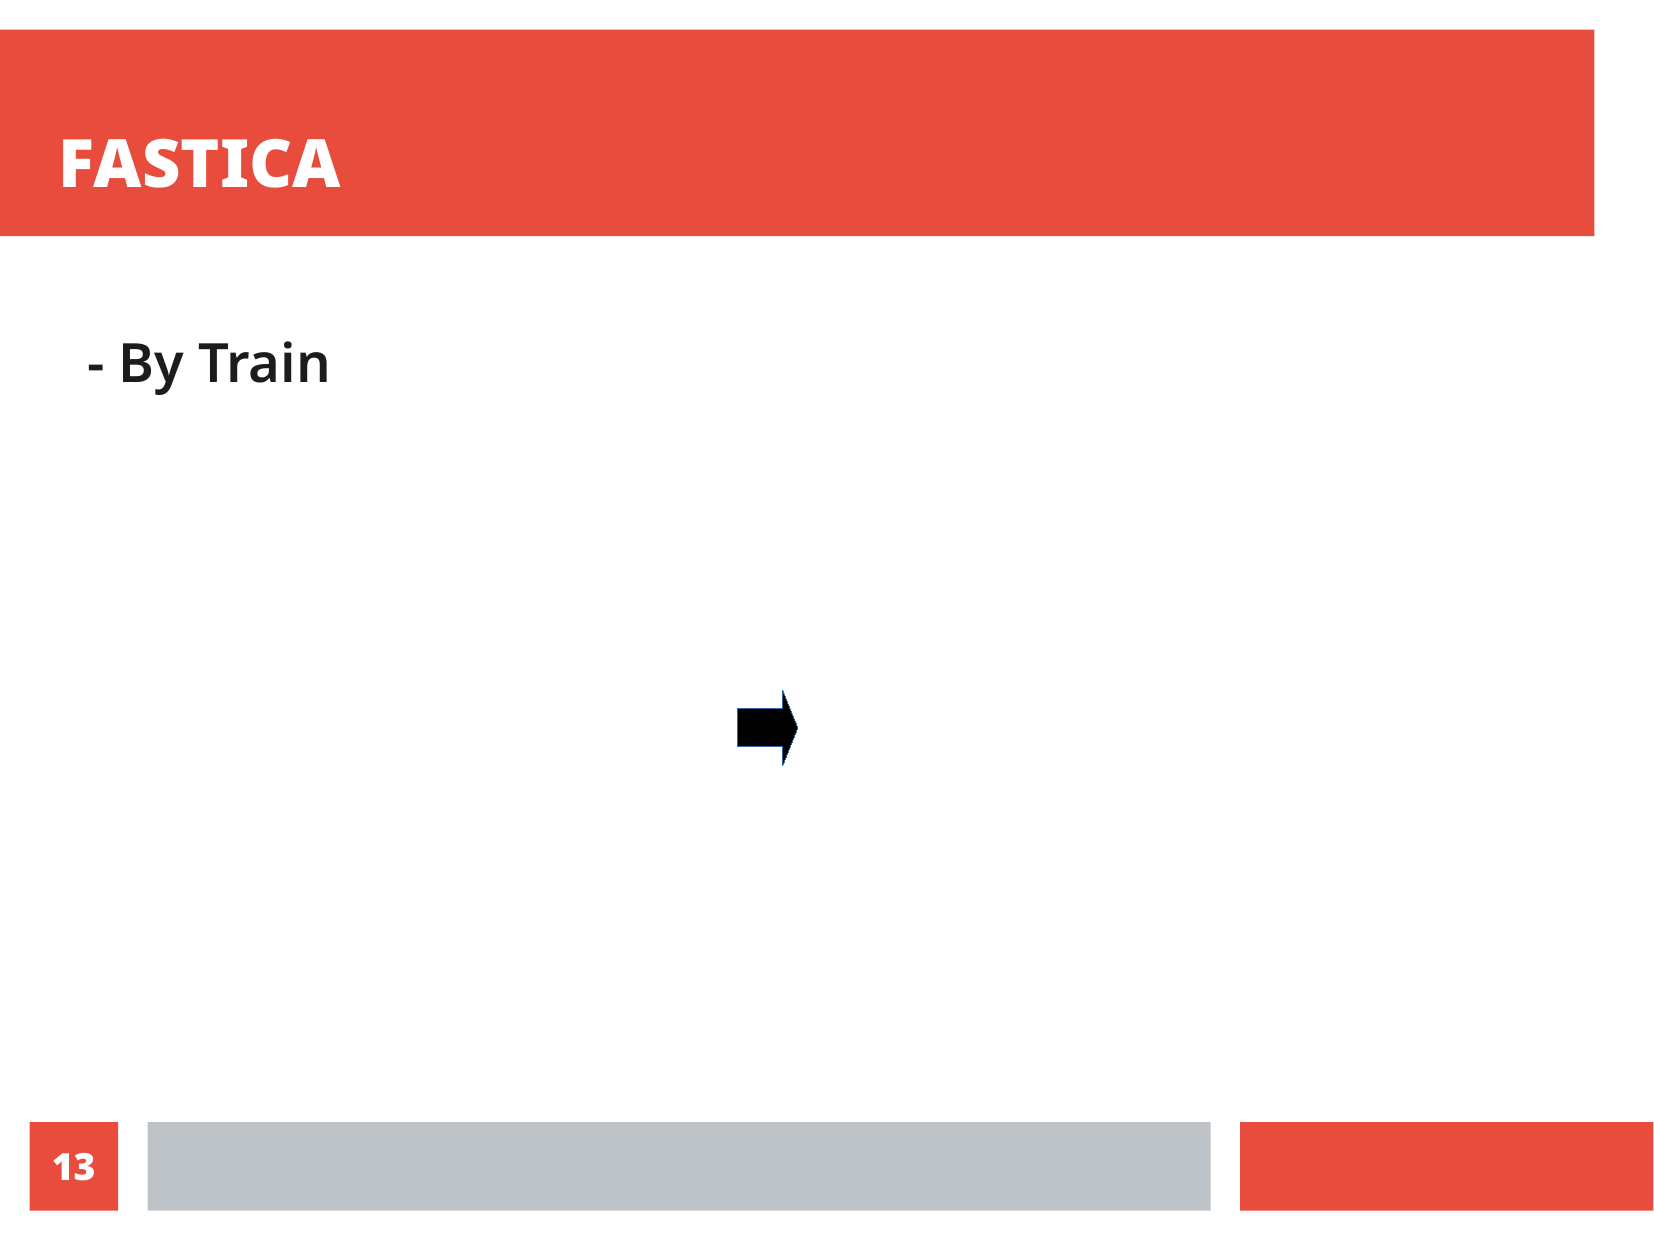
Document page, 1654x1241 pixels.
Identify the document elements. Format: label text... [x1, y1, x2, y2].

list - By Train [59, 324, 1565, 1093]
title FASTICA [59, 59, 1595, 207]
text_box [737, 690, 798, 766]
